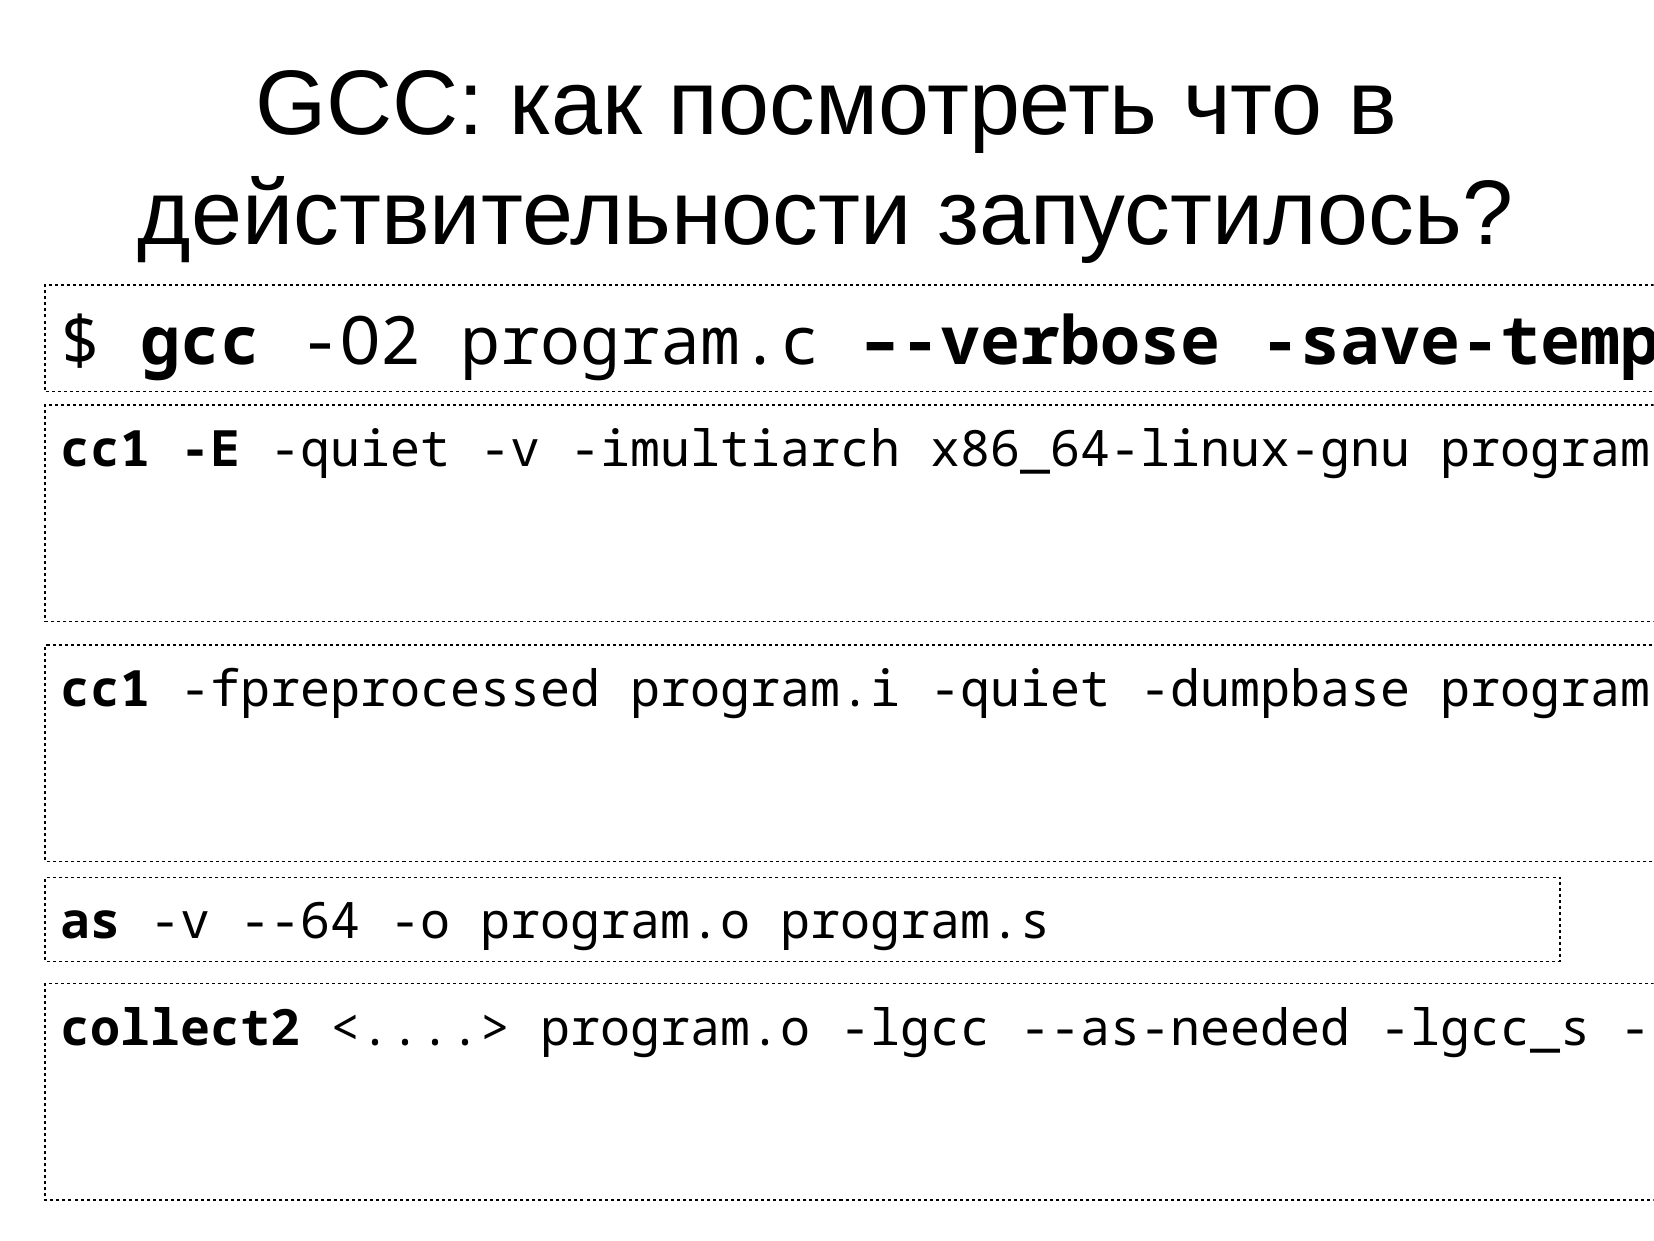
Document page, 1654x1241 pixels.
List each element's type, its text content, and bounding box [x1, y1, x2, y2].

text_box collect2 <....> program.o -lgcc --as-needed -lgcc_s --no-as-needed -lc -lgcc --as-needed -lgcc_s --no-as-needed crtn.o [45, 983, 1561, 1201]
text_box cc1 -E -quiet -v -imultiarch x86_64-linux-gnu program.c -mtune=generic -march=x86-64 -fpch-preprocess -o program.i [45, 405, 1561, 622]
text_box as -v --64 -o program.o program.s [45, 877, 1561, 961]
text_box cc1 -fpreprocessed program.i -quiet -dumpbase program.c -mtune=generic -march=x86-64 -auxbase program -version -o program.s [45, 645, 1561, 862]
text_box $ gcc -O2 program.c –-verbose -save-temps [45, 285, 1561, 391]
title GCC: как посмотреть что в действительности запустилось? [82, 49, 1571, 257]
